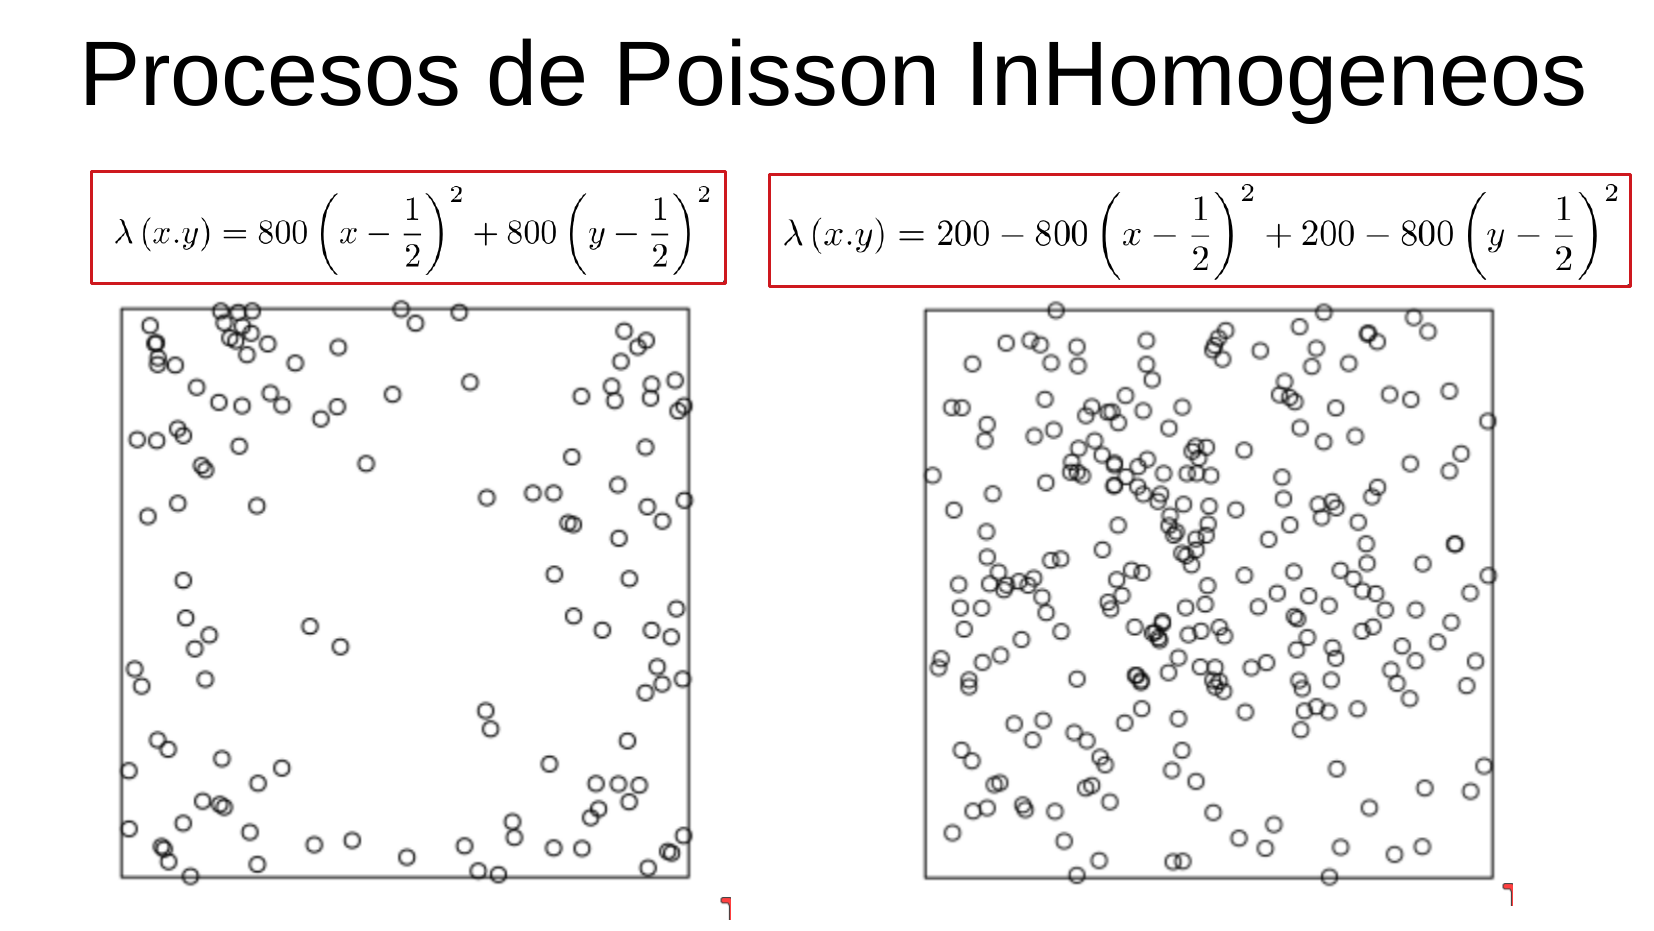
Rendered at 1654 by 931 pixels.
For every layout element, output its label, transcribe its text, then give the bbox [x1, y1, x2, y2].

picture [92, 172, 725, 282]
picture [771, 176, 1629, 286]
picture [902, 294, 1513, 906]
title Procesos de Poisson InHomogeneos [56, 0, 1613, 176]
picture [94, 277, 731, 920]
